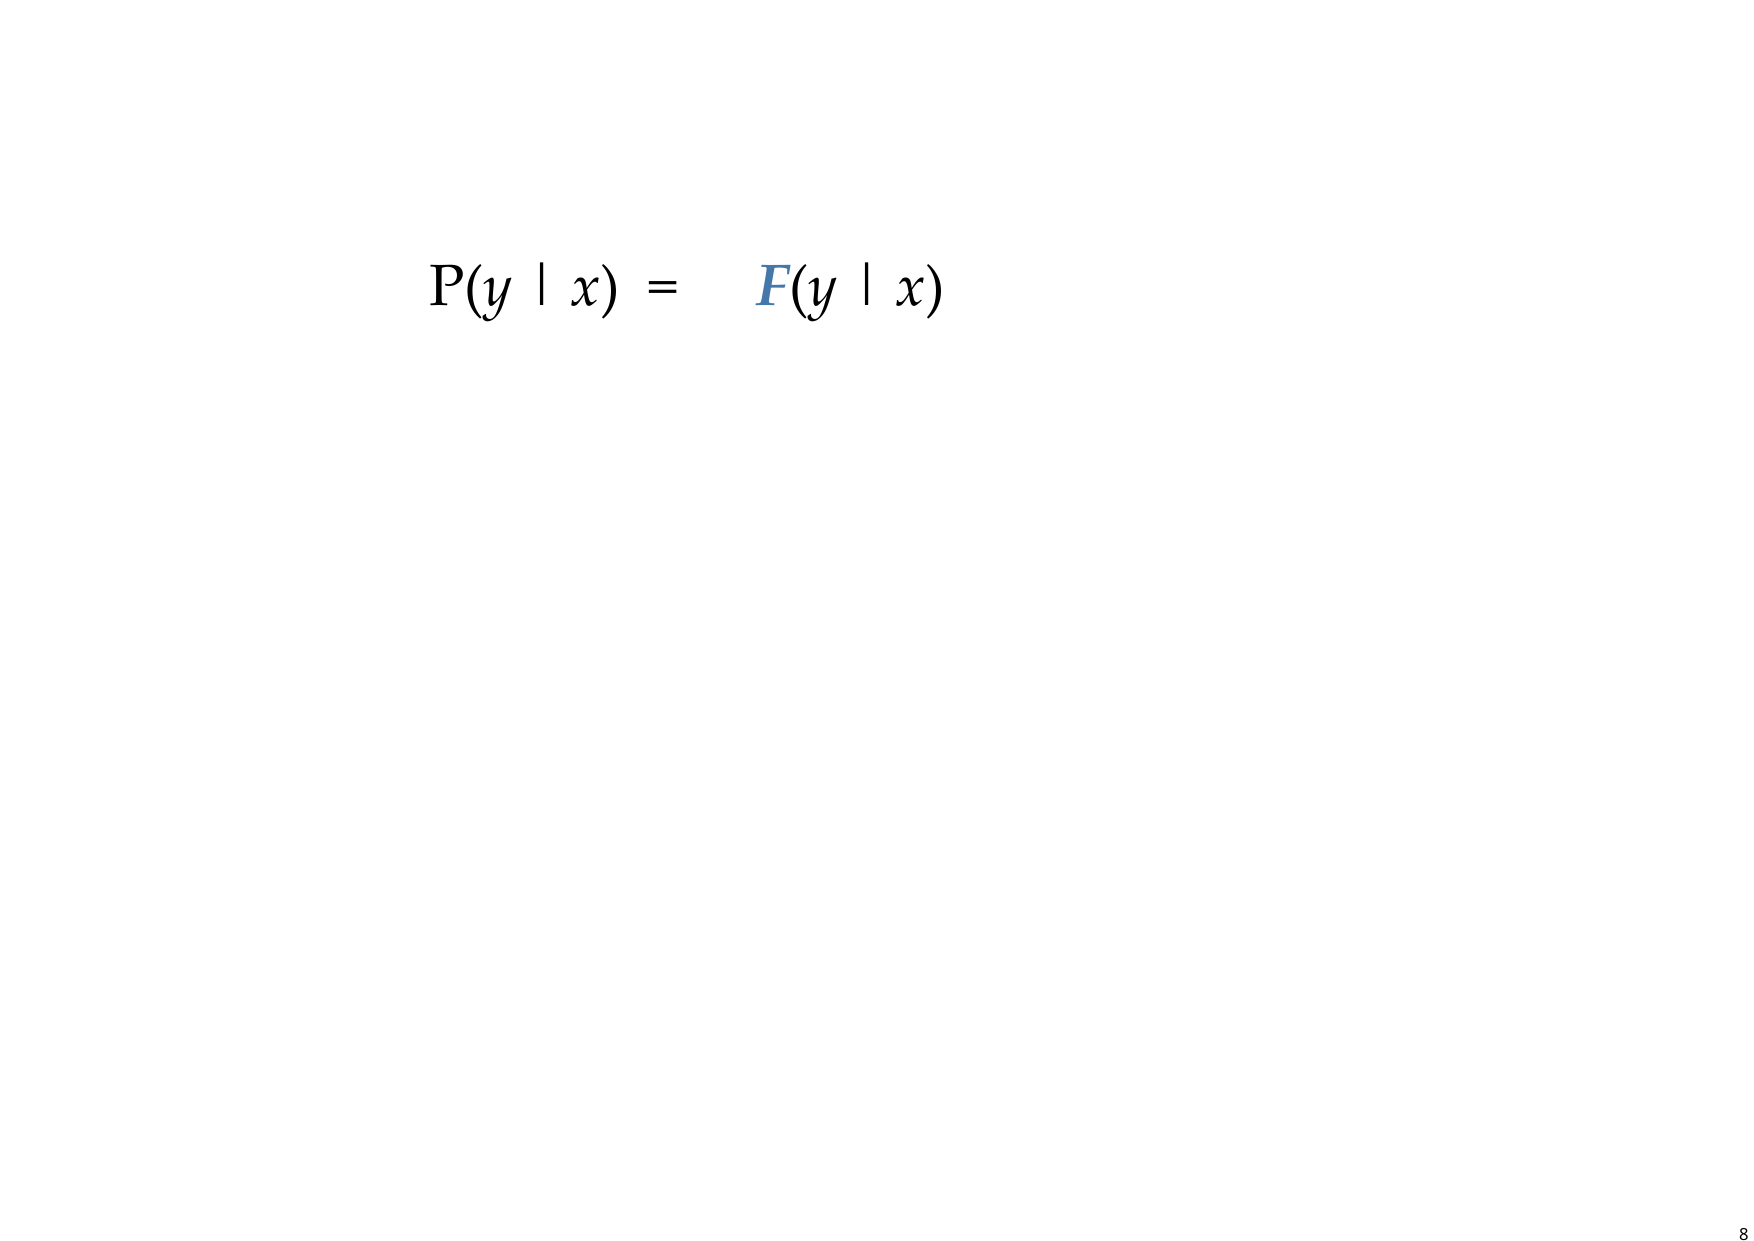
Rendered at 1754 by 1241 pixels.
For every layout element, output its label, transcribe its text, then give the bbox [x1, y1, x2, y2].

text_box P(y | x) = ∫ F(y | x) p(F | data) dF [414, 243, 1340, 335]
